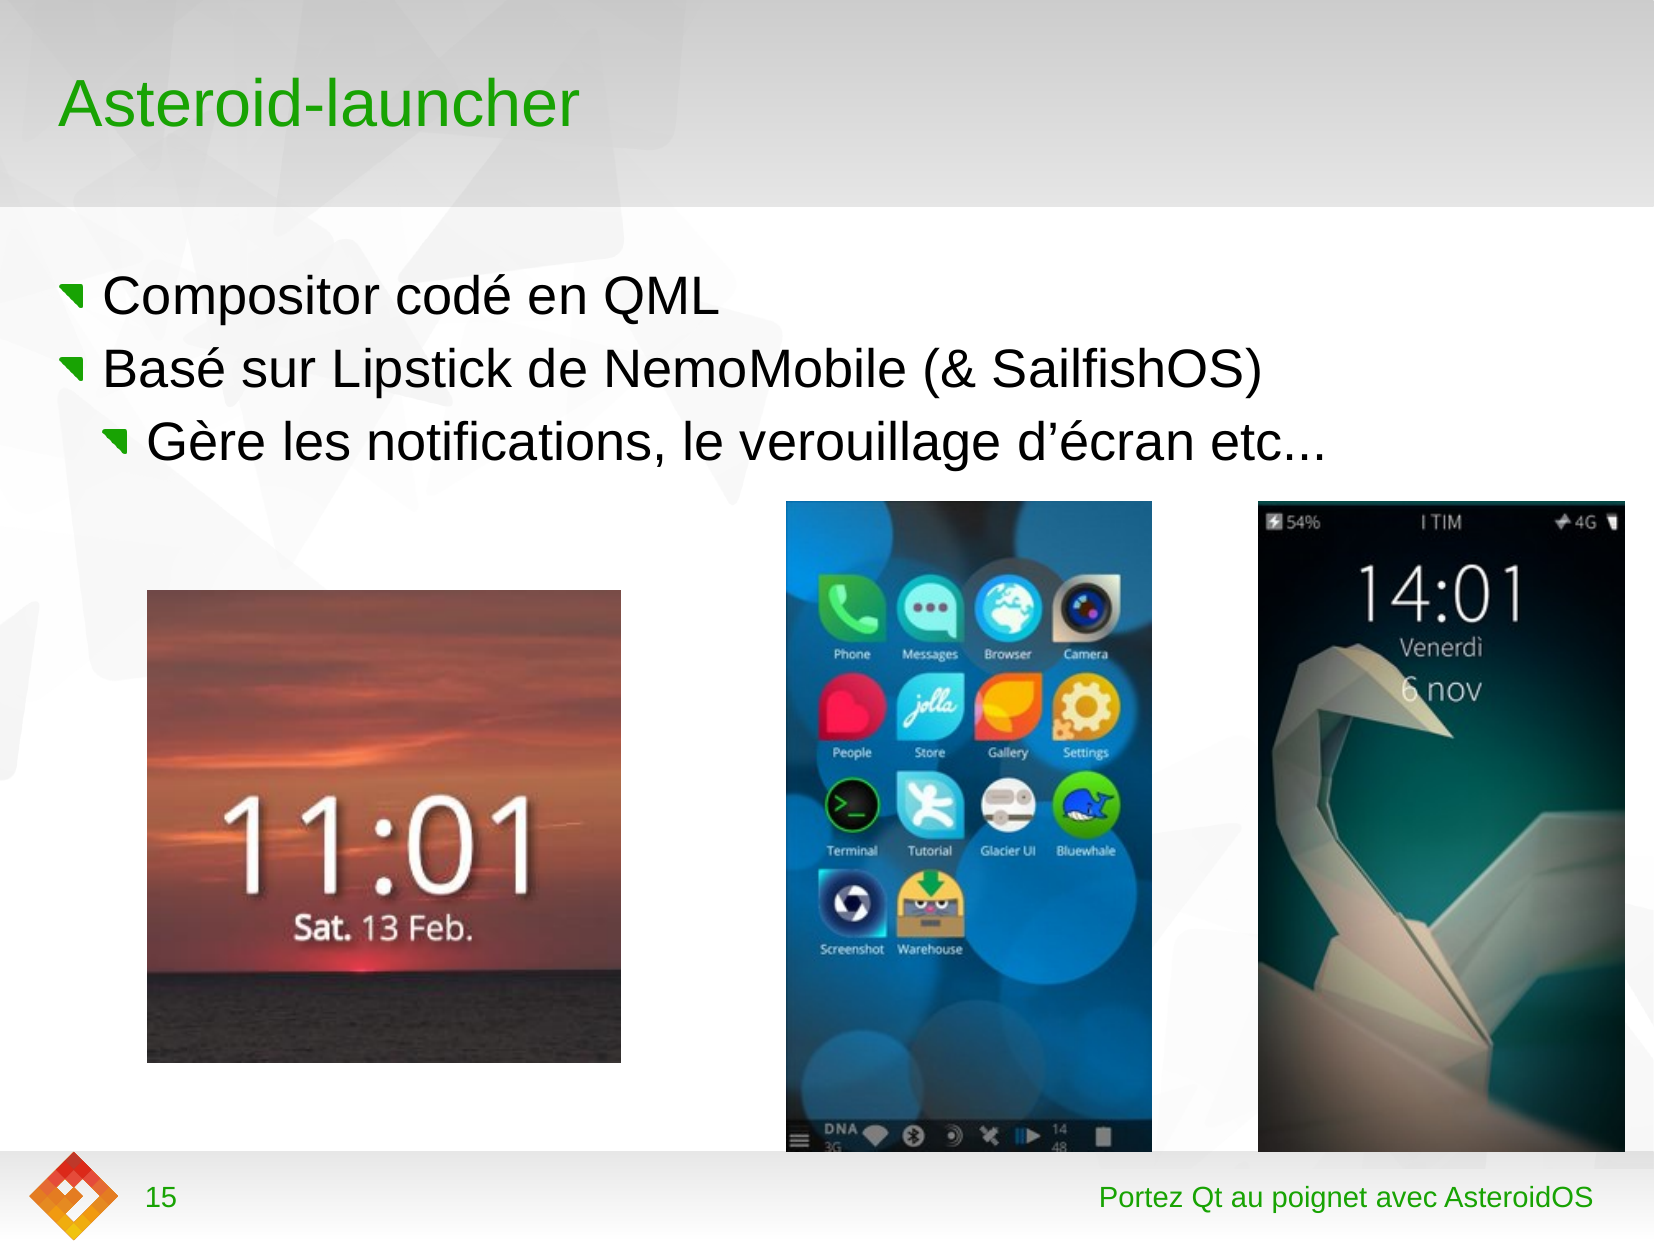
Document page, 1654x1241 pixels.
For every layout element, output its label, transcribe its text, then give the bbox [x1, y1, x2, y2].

picture [786, 501, 1654, 1169]
title Asteroid-launcher [59, 29, 1595, 178]
picture [0, 0, 783, 1063]
list Compositor codé en QML Basé sur Lipstick de NemoMobile (& SailfishOS) Gère les notifications, le verouillage d’écran etc... [59, 265, 1595, 709]
